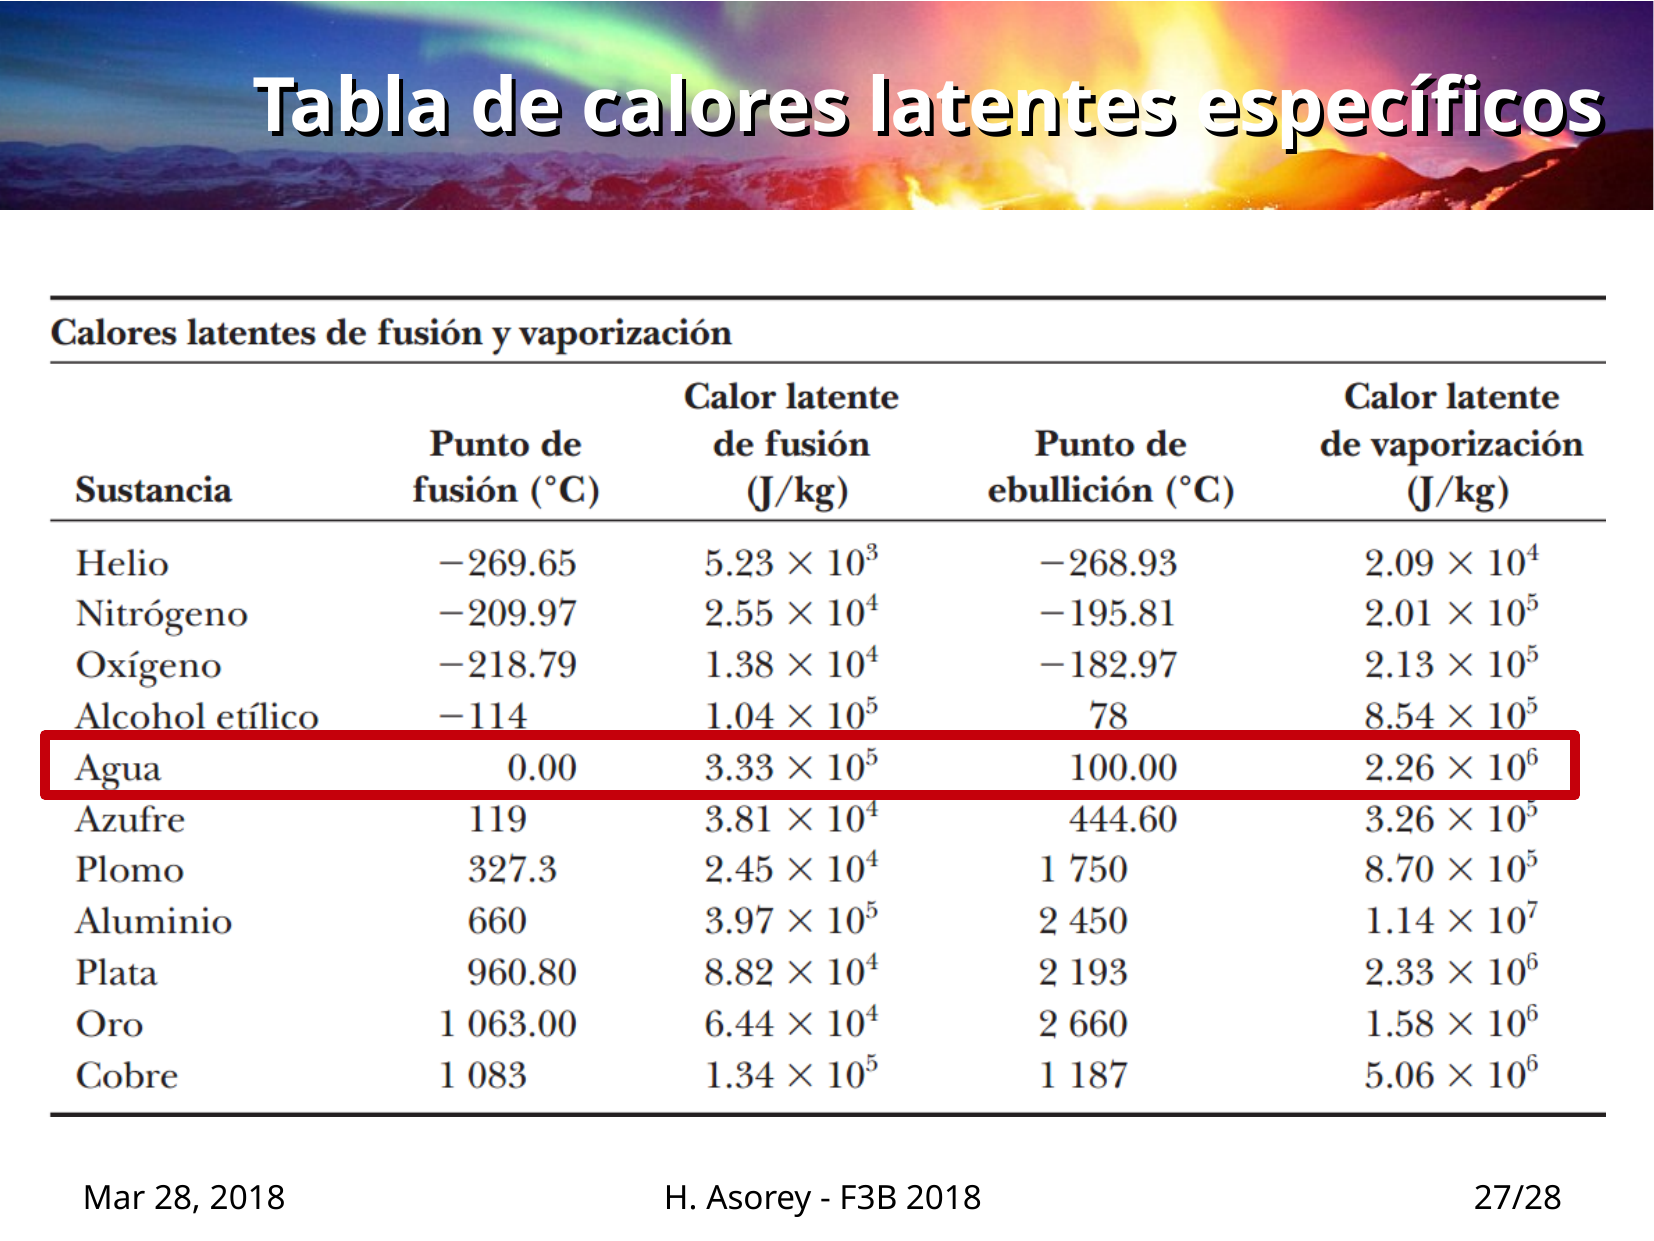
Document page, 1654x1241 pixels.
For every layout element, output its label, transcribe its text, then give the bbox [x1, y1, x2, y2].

picture [0, 1, 1654, 210]
picture [50, 740, 1570, 790]
title Tabla de calores latentes específicos [45, 15, 1606, 191]
picture [45, 293, 1606, 1117]
